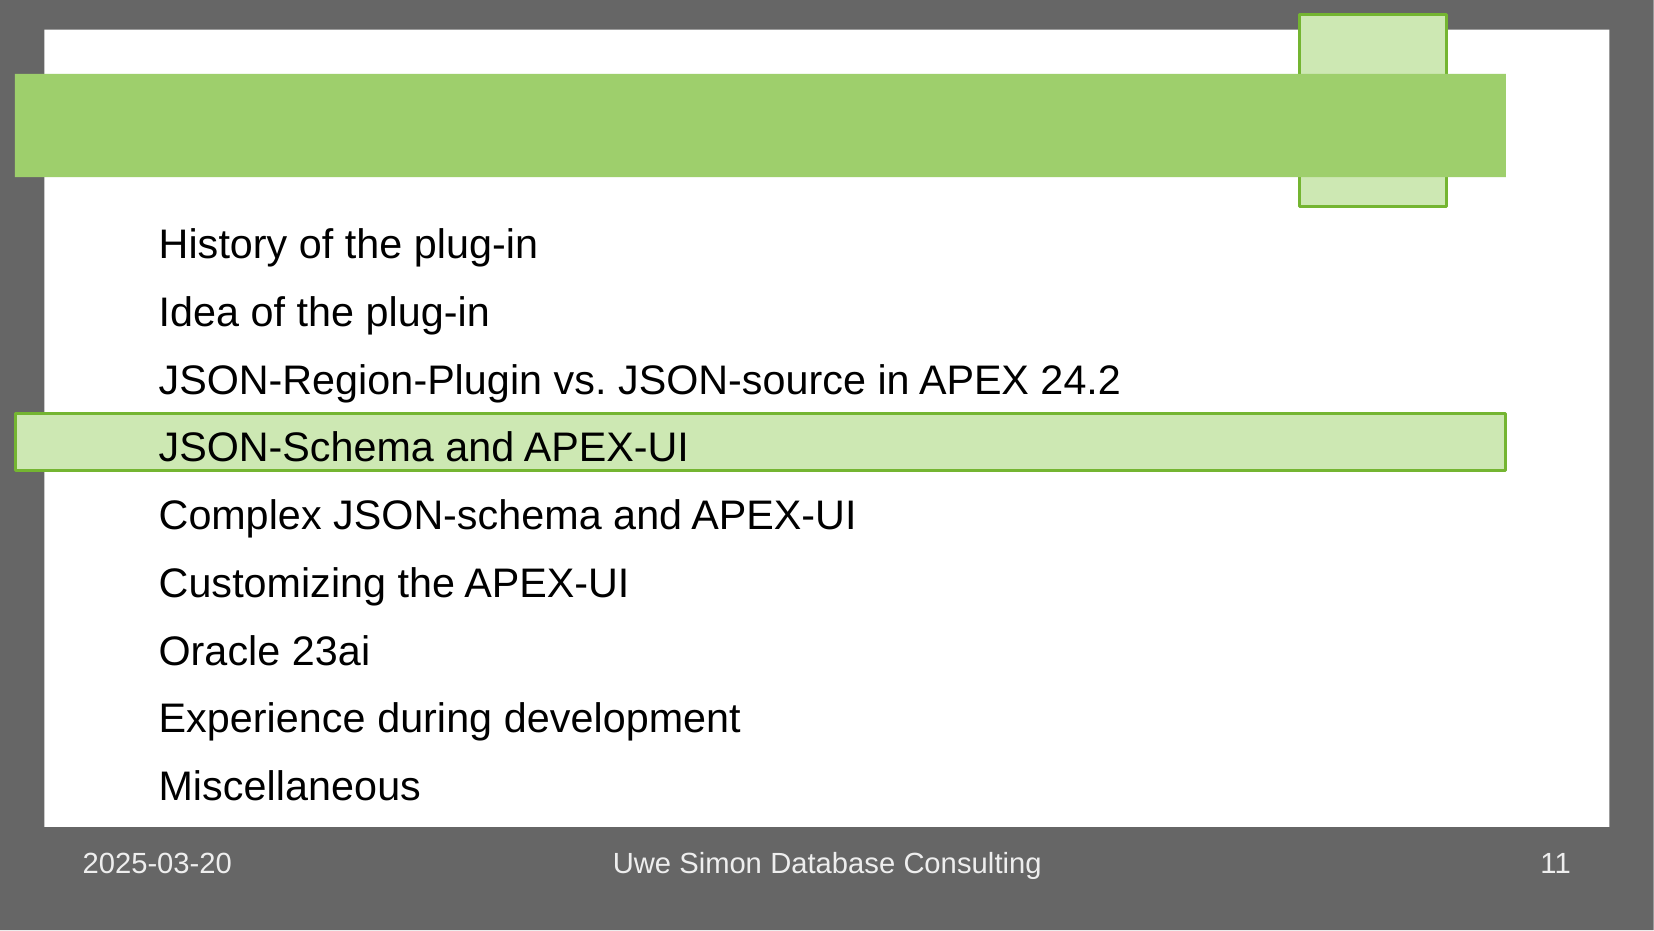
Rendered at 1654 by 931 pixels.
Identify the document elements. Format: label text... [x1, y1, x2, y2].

list History of the plug-in Idea of the plug-in JSON-Region-Plugin vs. JSON-source in APEX 24.2 JSON-Schema and APEX-UI Complex JSON-schema and APEX-UI Customizing the APEX-UI Oracle 23ai Experience during development Miscellaneous [88, 221, 1565, 813]
text_box [15, 413, 88, 471]
